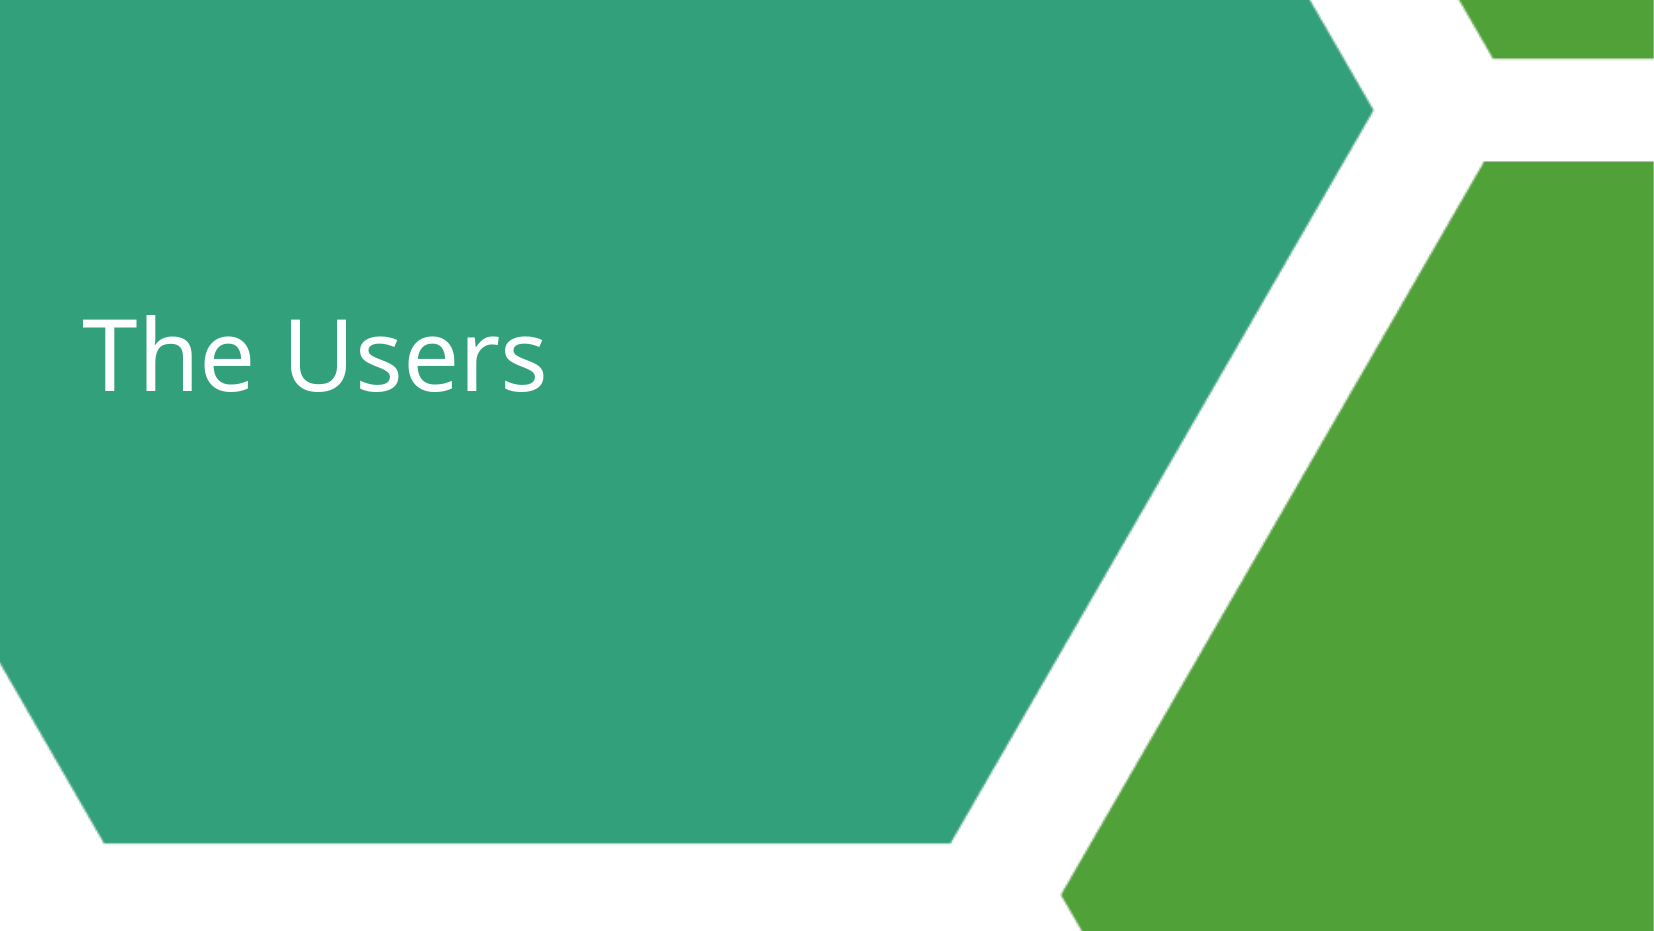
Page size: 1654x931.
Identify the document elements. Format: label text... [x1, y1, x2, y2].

picture [0, 0, 1654, 931]
title The Users [82, 219, 1218, 486]
